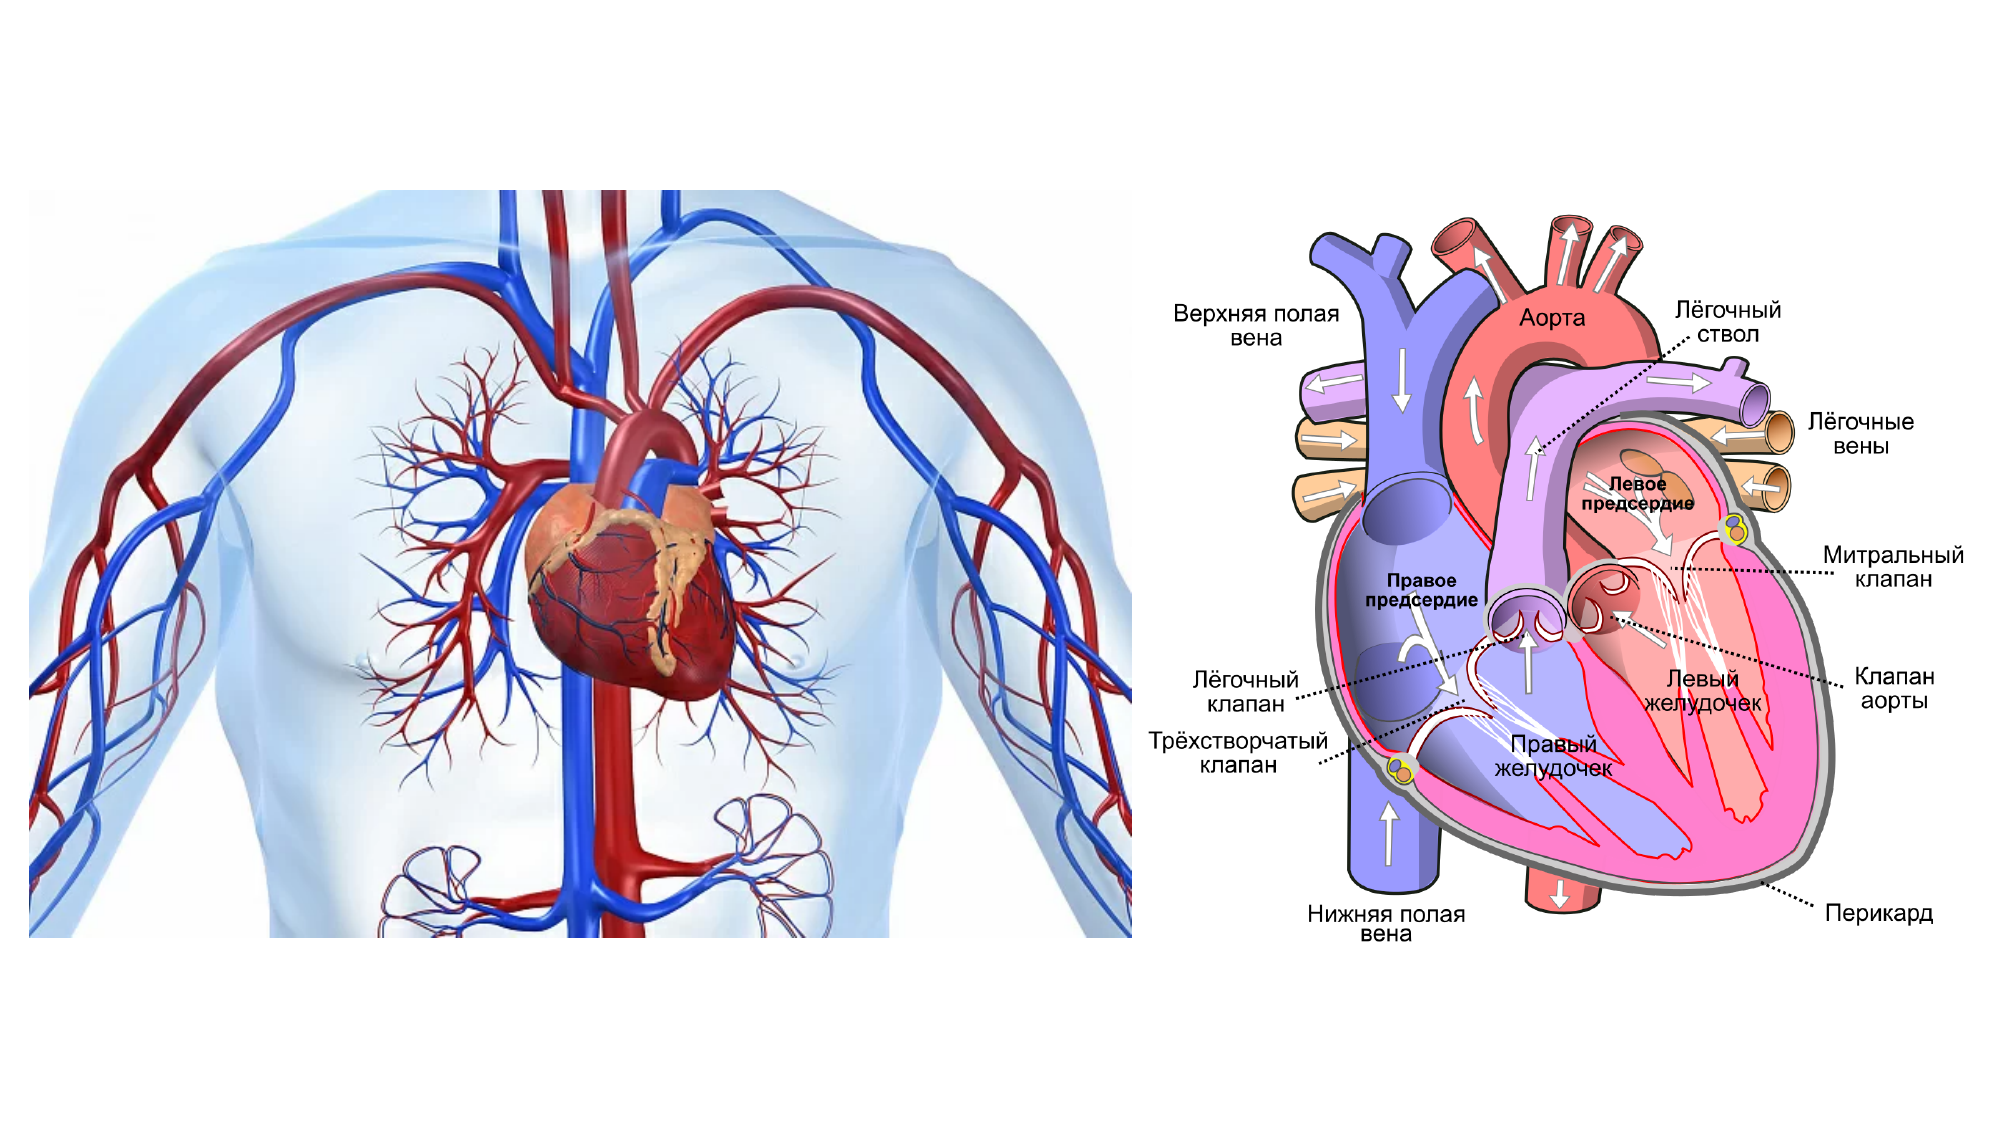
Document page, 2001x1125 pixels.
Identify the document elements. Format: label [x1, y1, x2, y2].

picture [29, 190, 1989, 959]
